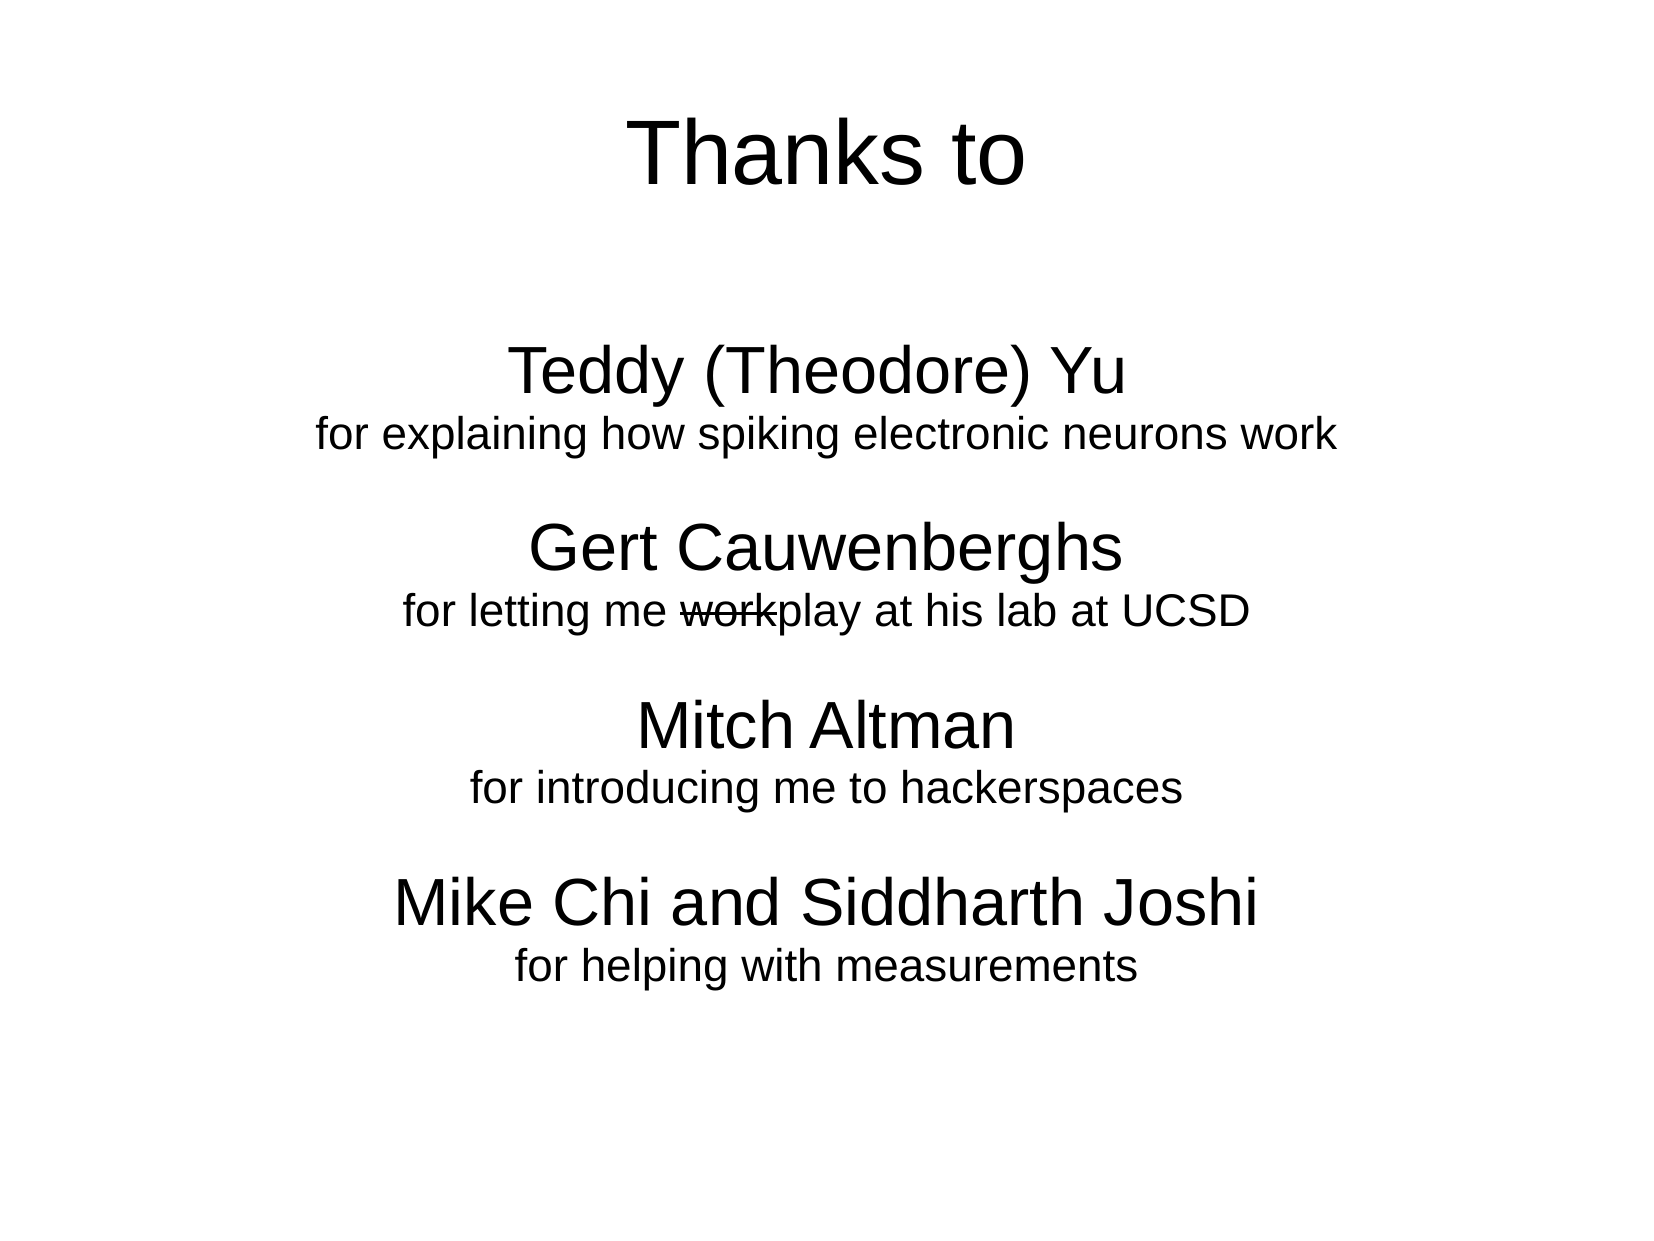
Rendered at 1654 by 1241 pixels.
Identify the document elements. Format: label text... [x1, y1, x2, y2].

title Thanks to [82, 56, 1571, 250]
subtitle Teddy (Theodore) Yu for explaining how spiking electronic neurons work Gert Cauwenberghs for letting me workplay at his lab at UCSD Mitch Altman for introducing me to hackerspaces Mike Chi and Siddharth Joshi for helping with measurements [82, 297, 1571, 1102]
